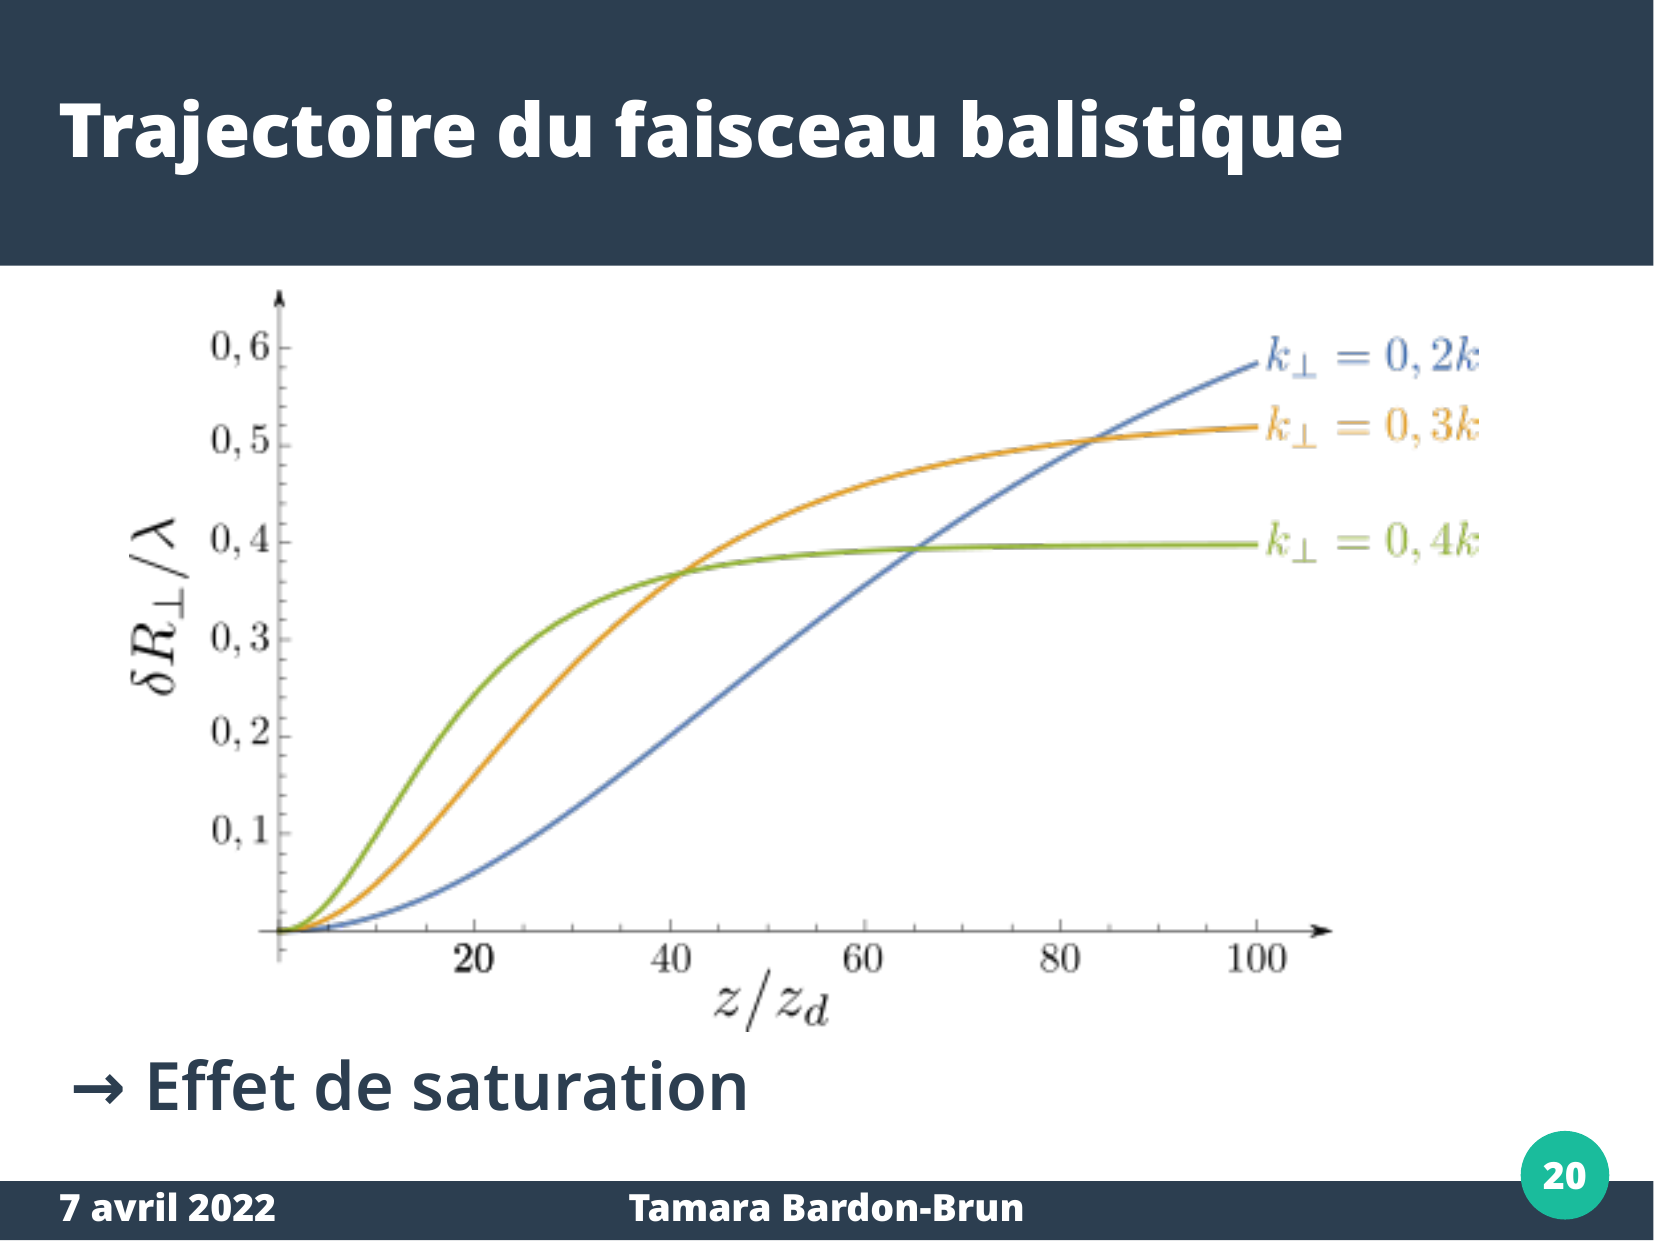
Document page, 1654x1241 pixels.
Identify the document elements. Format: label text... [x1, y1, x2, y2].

title Trajectoire du faisceau balistique [59, 49, 1595, 207]
picture [129, 289, 1479, 1032]
list → Effet de saturation [0, 1039, 1536, 1241]
